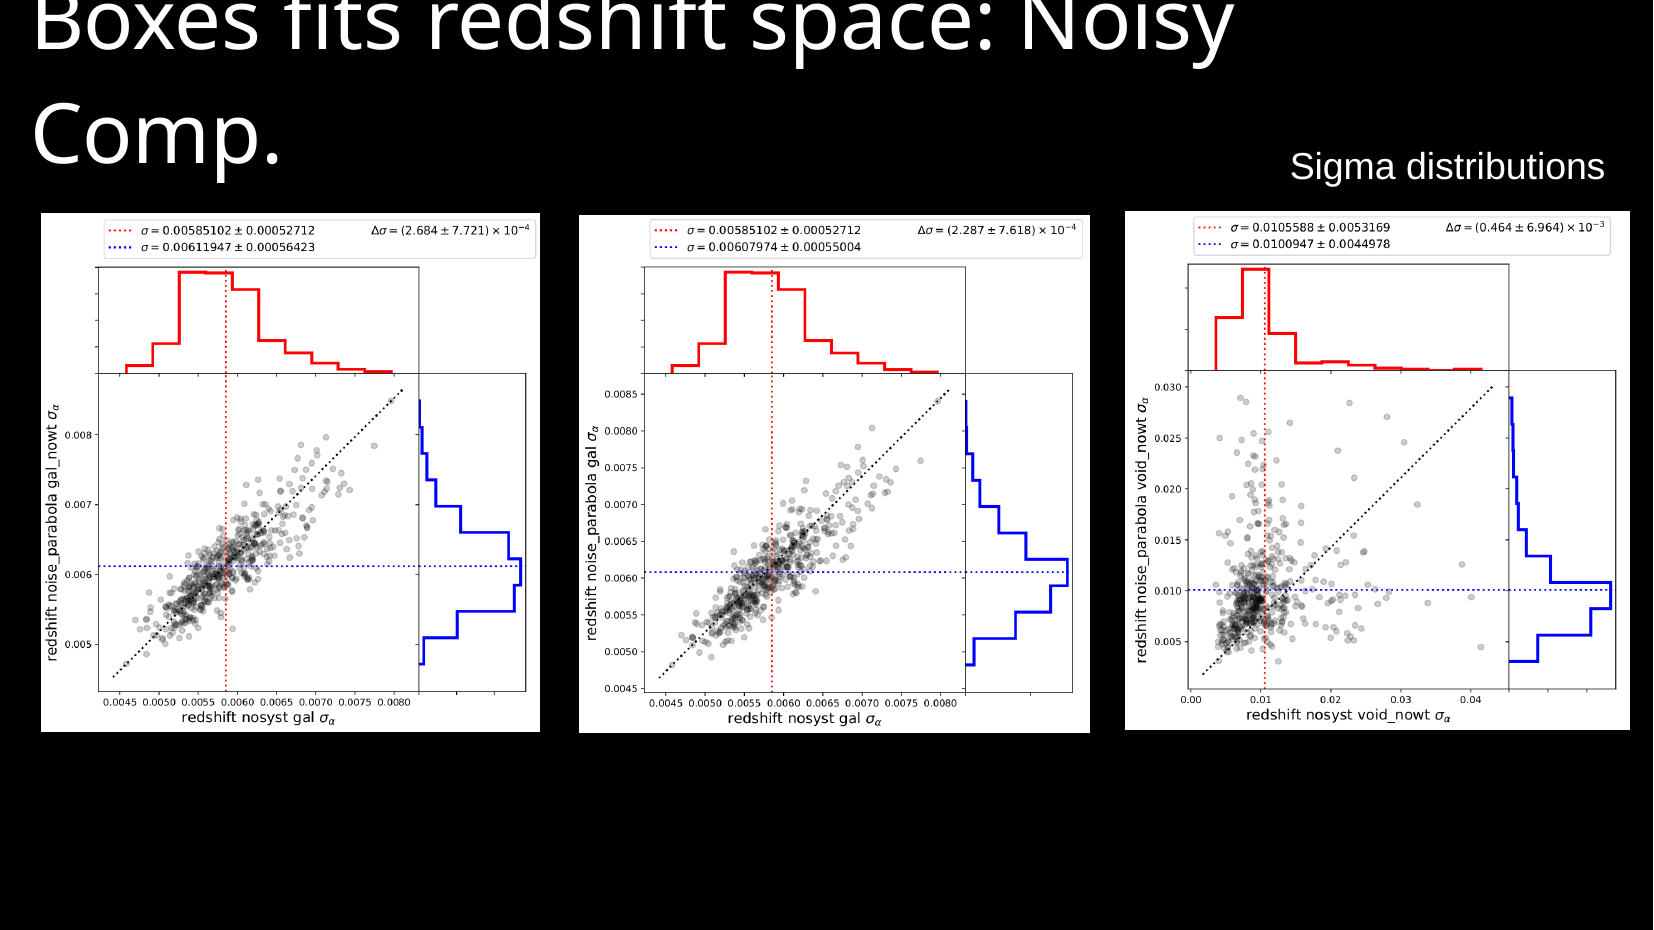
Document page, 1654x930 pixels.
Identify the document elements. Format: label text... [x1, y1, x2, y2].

title Boxes fits redshift space: Noisy Comp. [30, 13, 1506, 135]
picture [579, 215, 1090, 733]
picture [41, 213, 540, 732]
picture [1125, 211, 1630, 730]
text_box Sigma distributions [1275, 138, 1621, 195]
